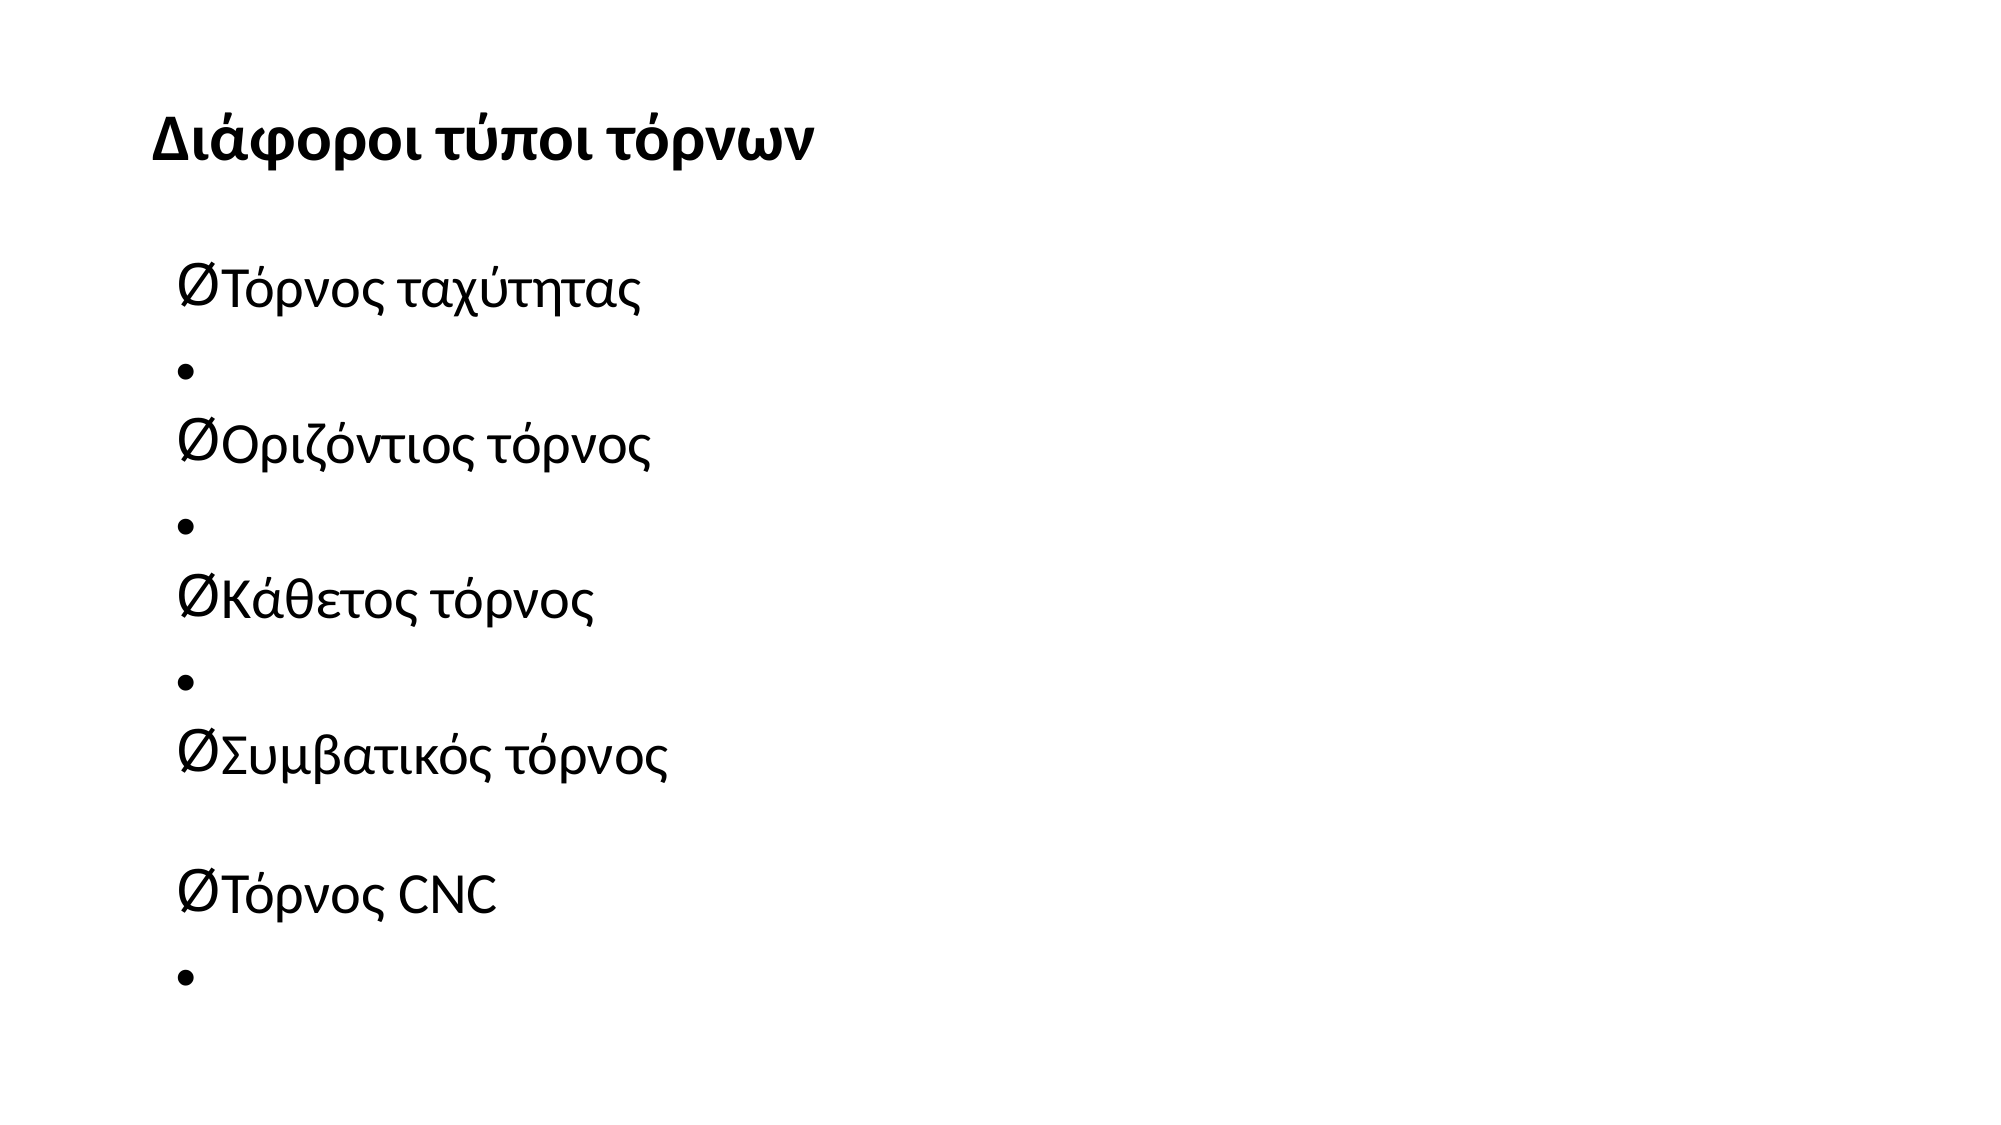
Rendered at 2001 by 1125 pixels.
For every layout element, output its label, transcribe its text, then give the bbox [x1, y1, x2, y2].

title Διάφοροι τύποι τόρνων [137, 33, 1863, 246]
list Τόρνος ταχύτητας Οριζόντιος τόρνος Κάθετος τόρνος Συμβατικός τόρνος Τόρνος CNC [160, 215, 929, 1039]
